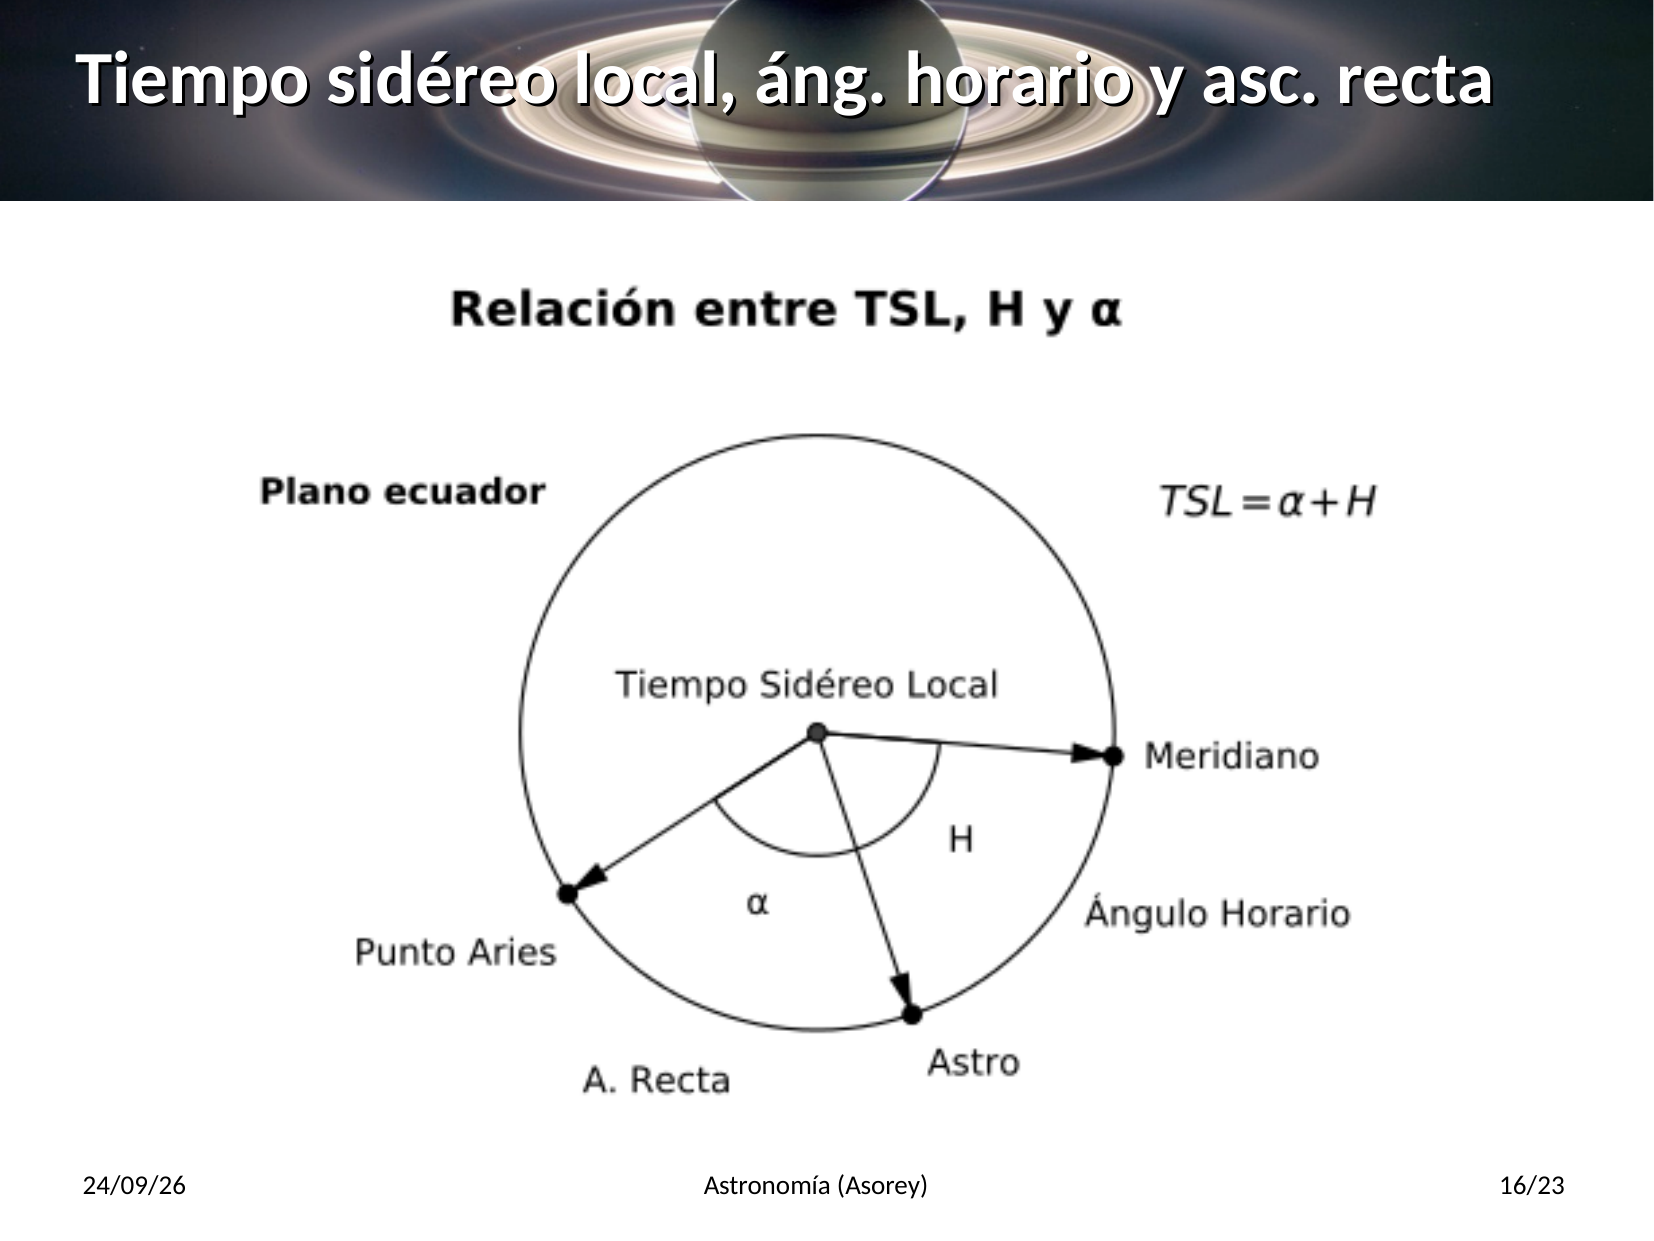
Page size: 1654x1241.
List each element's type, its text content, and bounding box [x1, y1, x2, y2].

picture [226, 254, 1427, 1156]
title Tiempo sidéreo local, áng. horario y asc. recta [75, 19, 1564, 151]
picture [0, 0, 1654, 201]
